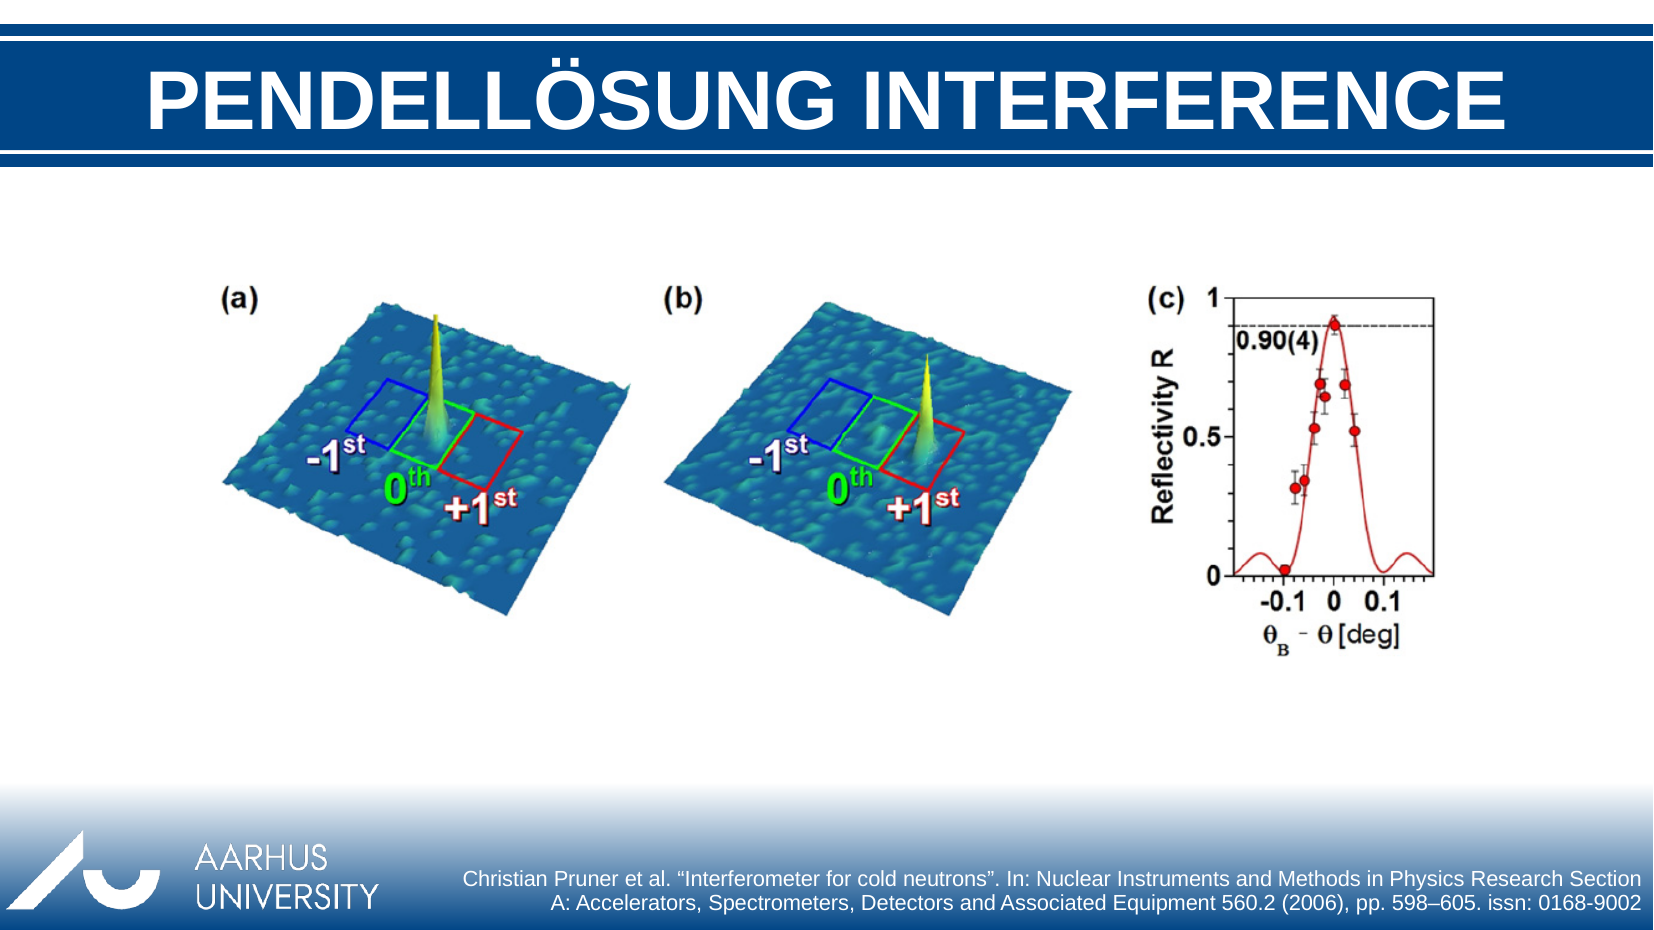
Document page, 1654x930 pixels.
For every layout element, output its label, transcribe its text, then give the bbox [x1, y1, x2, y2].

picture [5, 829, 414, 917]
text_box Christian Pruner et al. “Interferometer for cold neutrons”. In: Nuclear Instruments and Methods in Physics Research Section A: Accelerators, Spectrometers, Detectors and Associated Equipment 560.2 (2006), pp. 598–605. issn: 0168-9002 [443, 859, 1653, 923]
picture [197, 265, 1456, 665]
title PENDELLÖSUNG INTERFERENCE [0, 41, 1653, 151]
